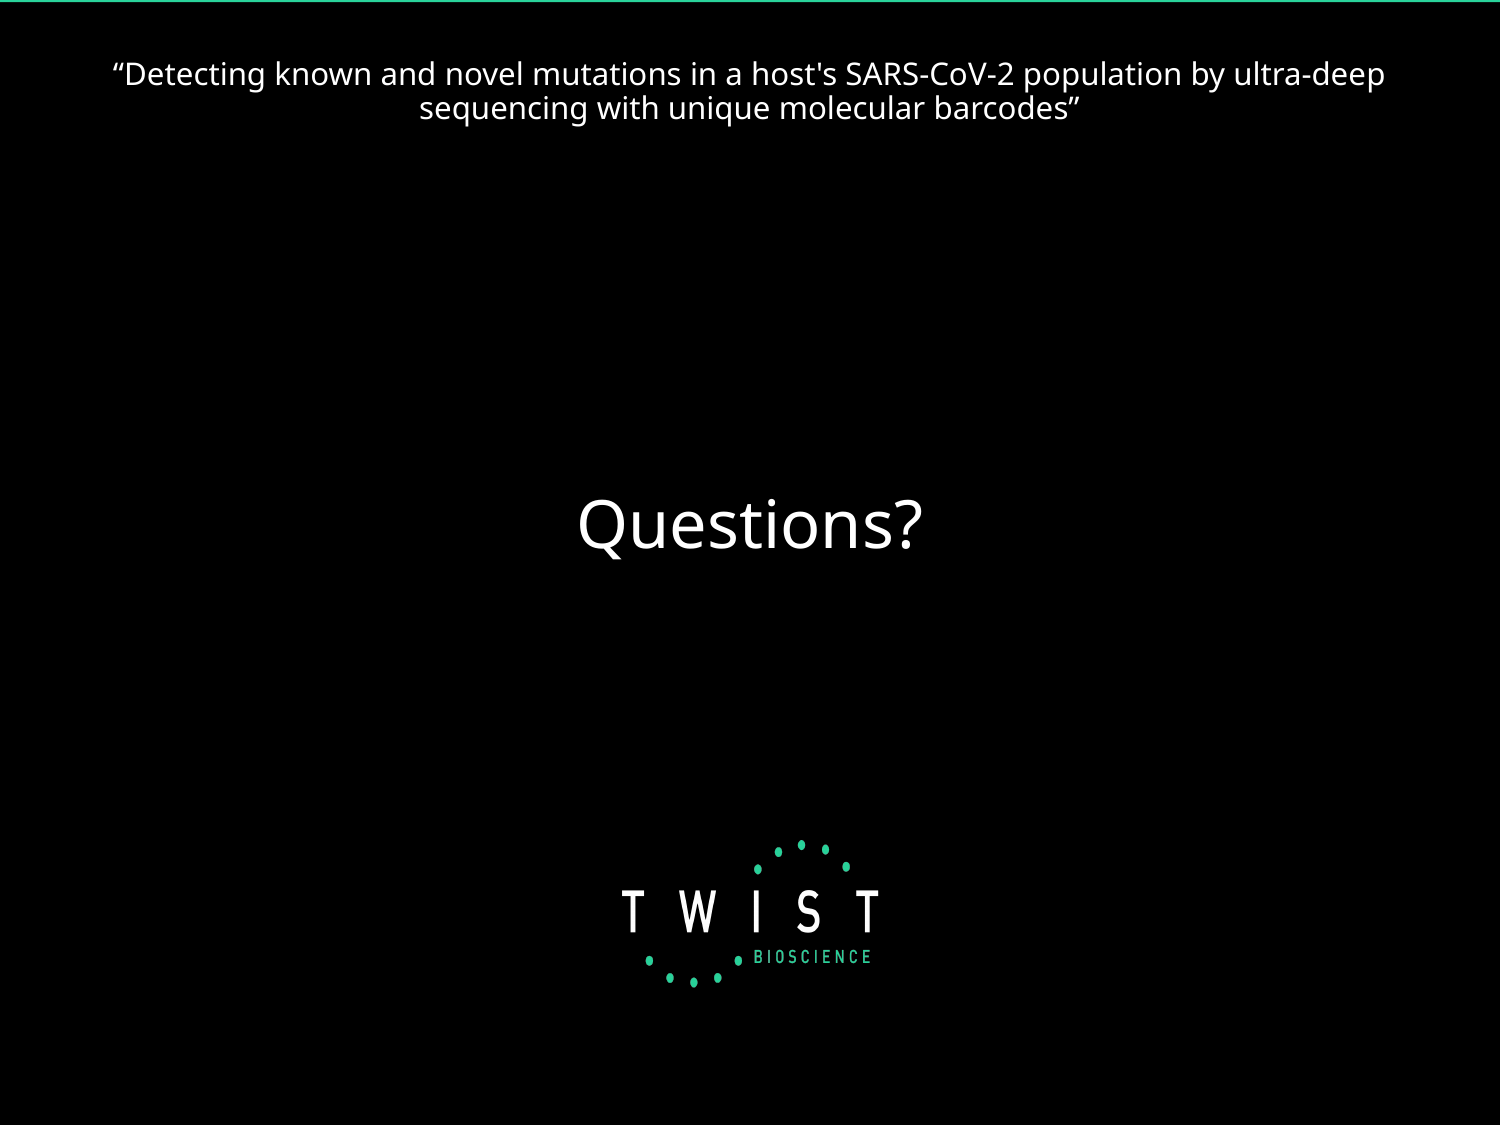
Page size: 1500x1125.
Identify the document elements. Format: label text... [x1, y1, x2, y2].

title “Detecting known and novel mutations in a host's SARS-CoV-2 population by ultra-deep sequencing with unique molecular barcodes” [37, 50, 1463, 126]
picture [620, 831, 880, 996]
text_box Questions? [37, 421, 1463, 563]
